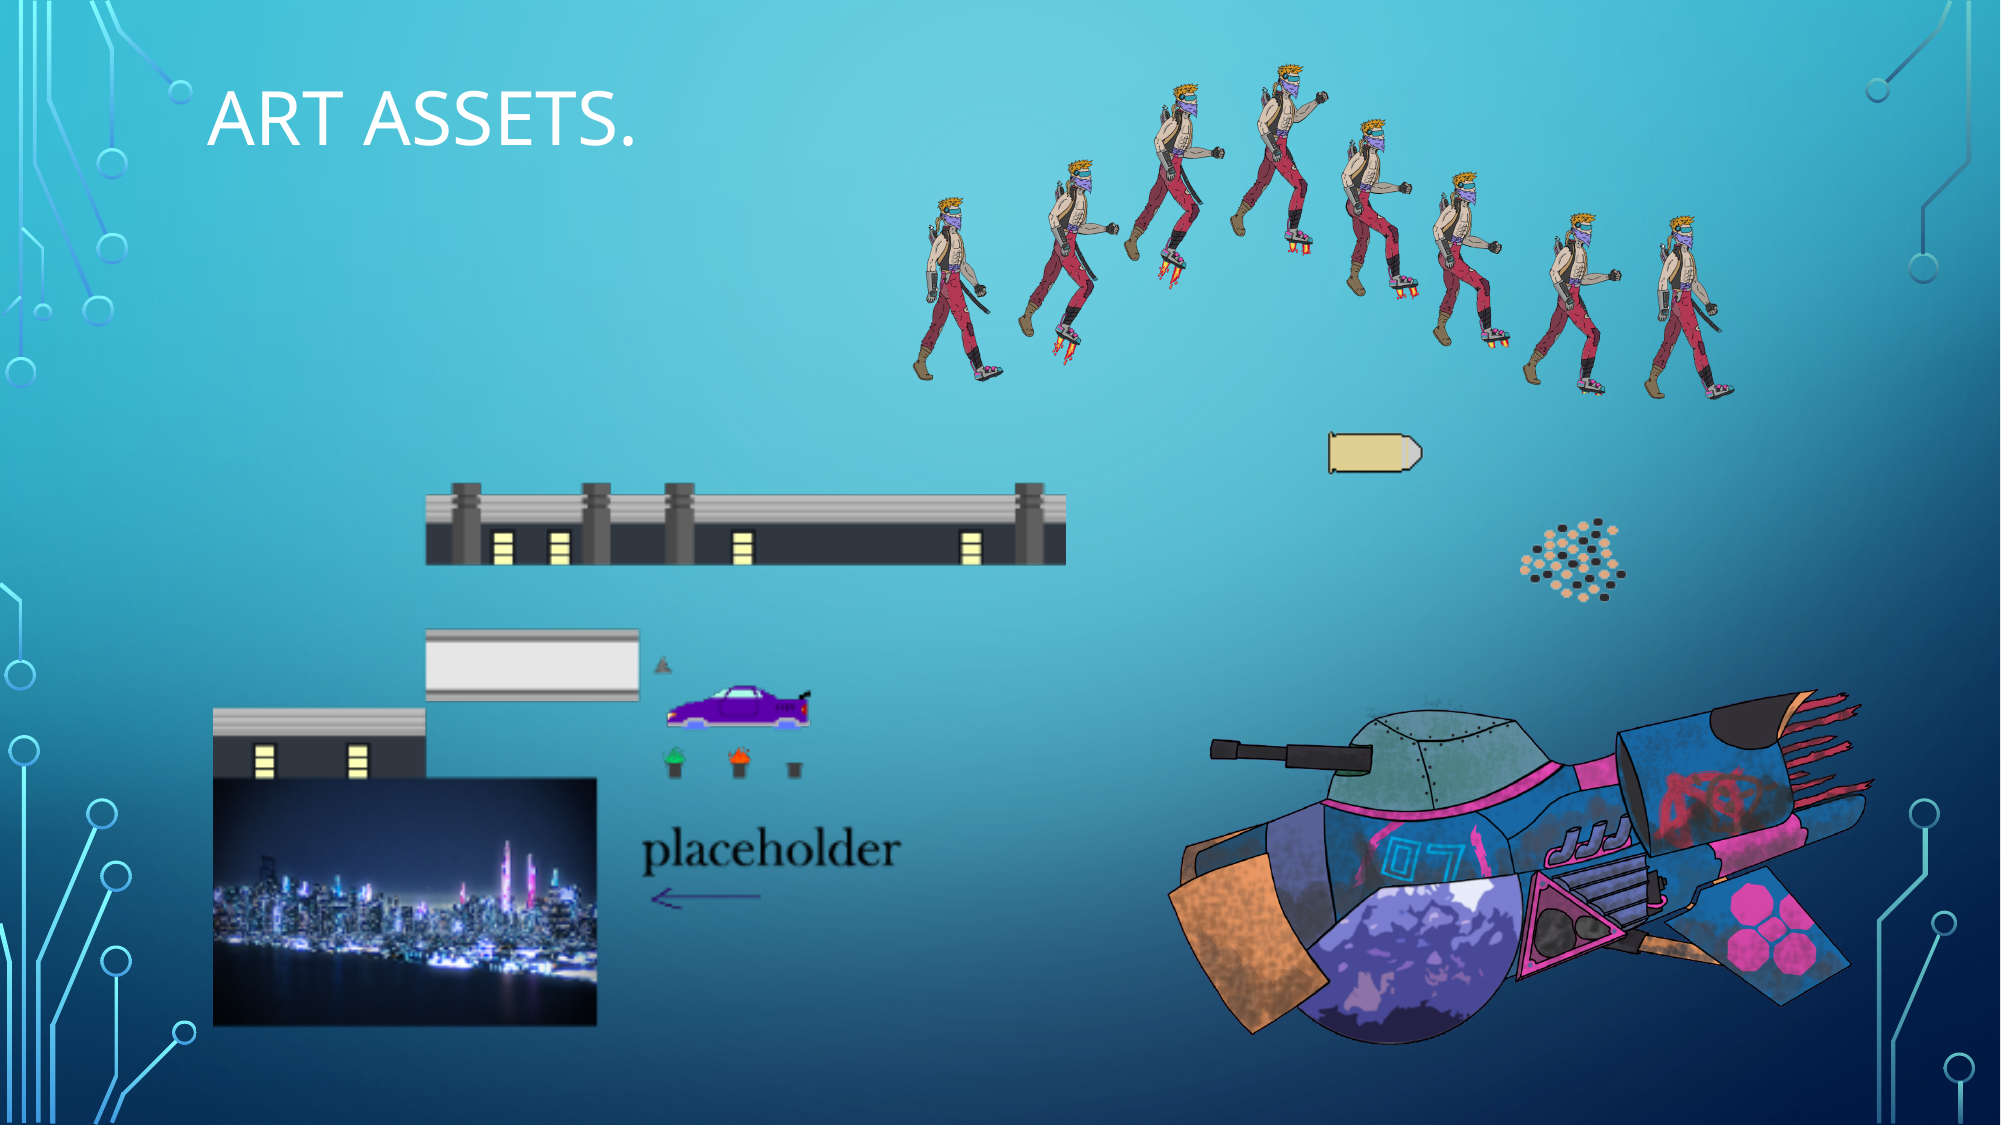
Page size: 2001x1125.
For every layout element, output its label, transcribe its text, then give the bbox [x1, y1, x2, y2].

picture [213, 63, 2000, 1125]
title art assets. [192, 0, 1818, 243]
